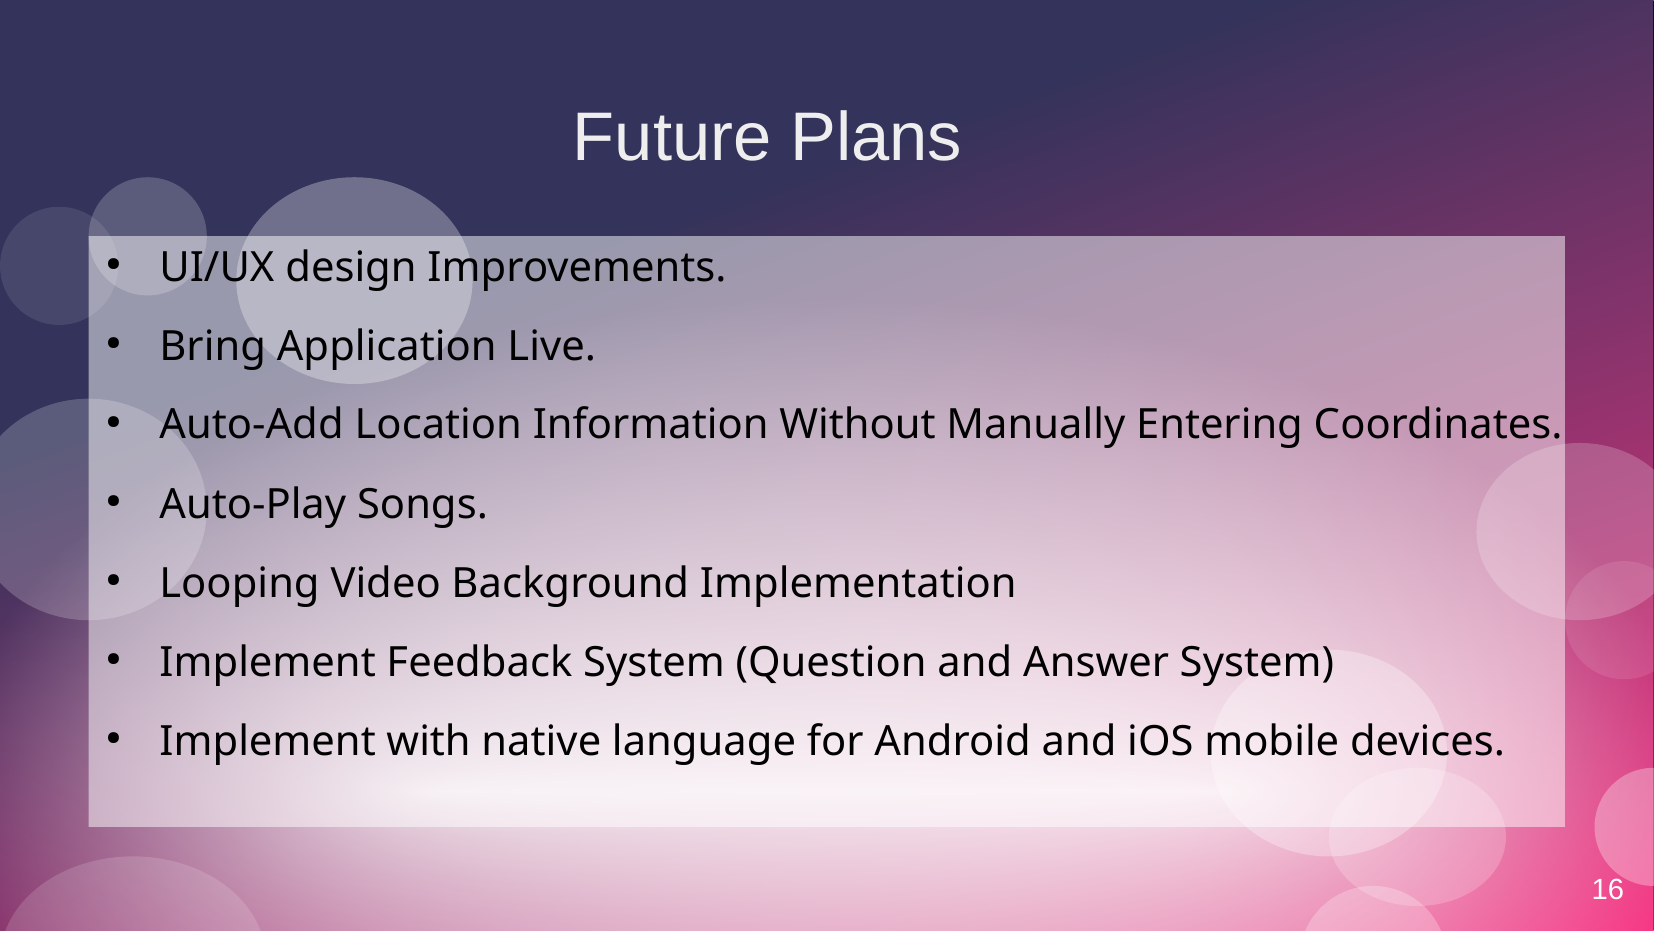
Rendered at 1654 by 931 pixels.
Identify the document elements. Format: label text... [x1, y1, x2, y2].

text_box Future Plans [324, 90, 1211, 178]
list UI/UX design Improvements. Bring Application Live. Auto-Add Location Information Without Manually Entering Coordinates. Auto-Play Songs. Looping Video Background Implementation Implement Feedback System (Question and Answer System) Implement with native language for Android and iOS mobile devices. [88, 236, 1565, 827]
